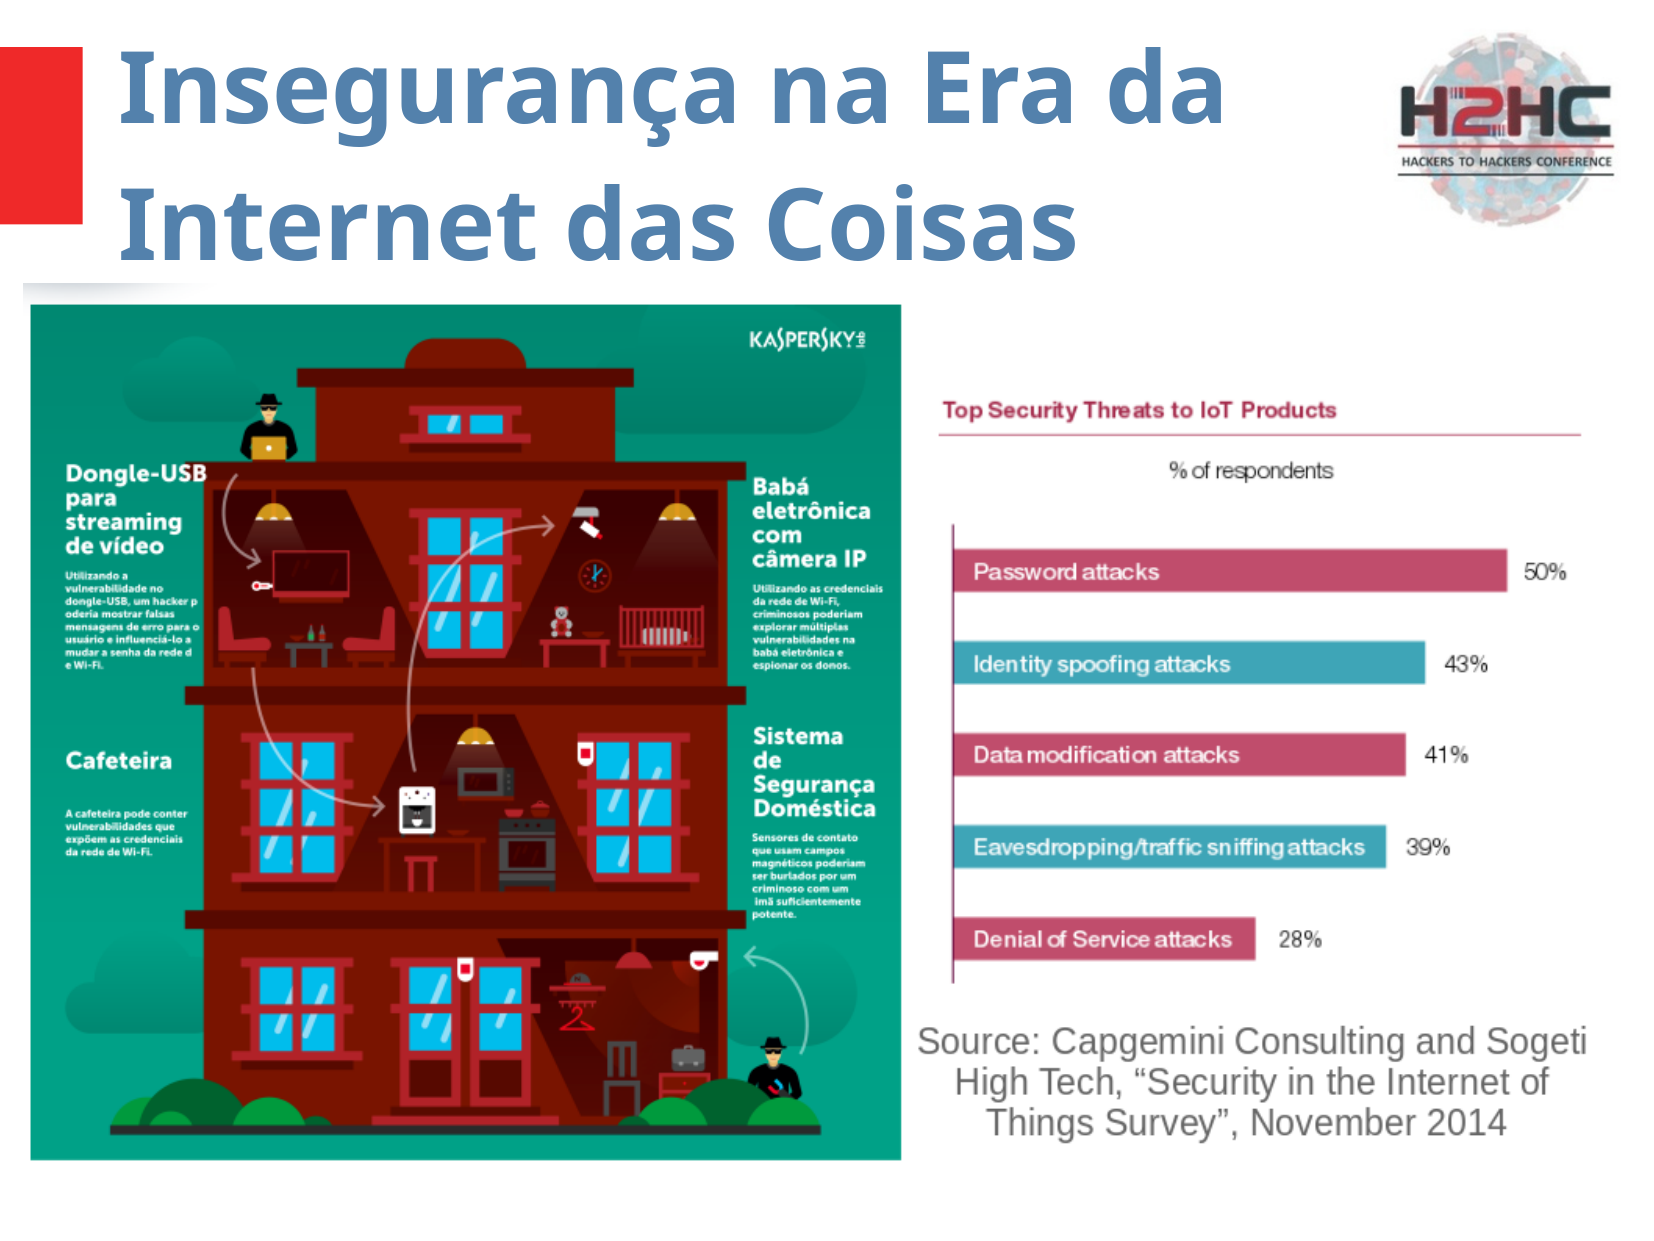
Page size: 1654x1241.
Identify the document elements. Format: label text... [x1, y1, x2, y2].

title Insegurança na Era da Internet das Coisas [118, 36, 1571, 270]
picture [1299, 11, 1654, 248]
picture [23, 283, 1608, 1170]
